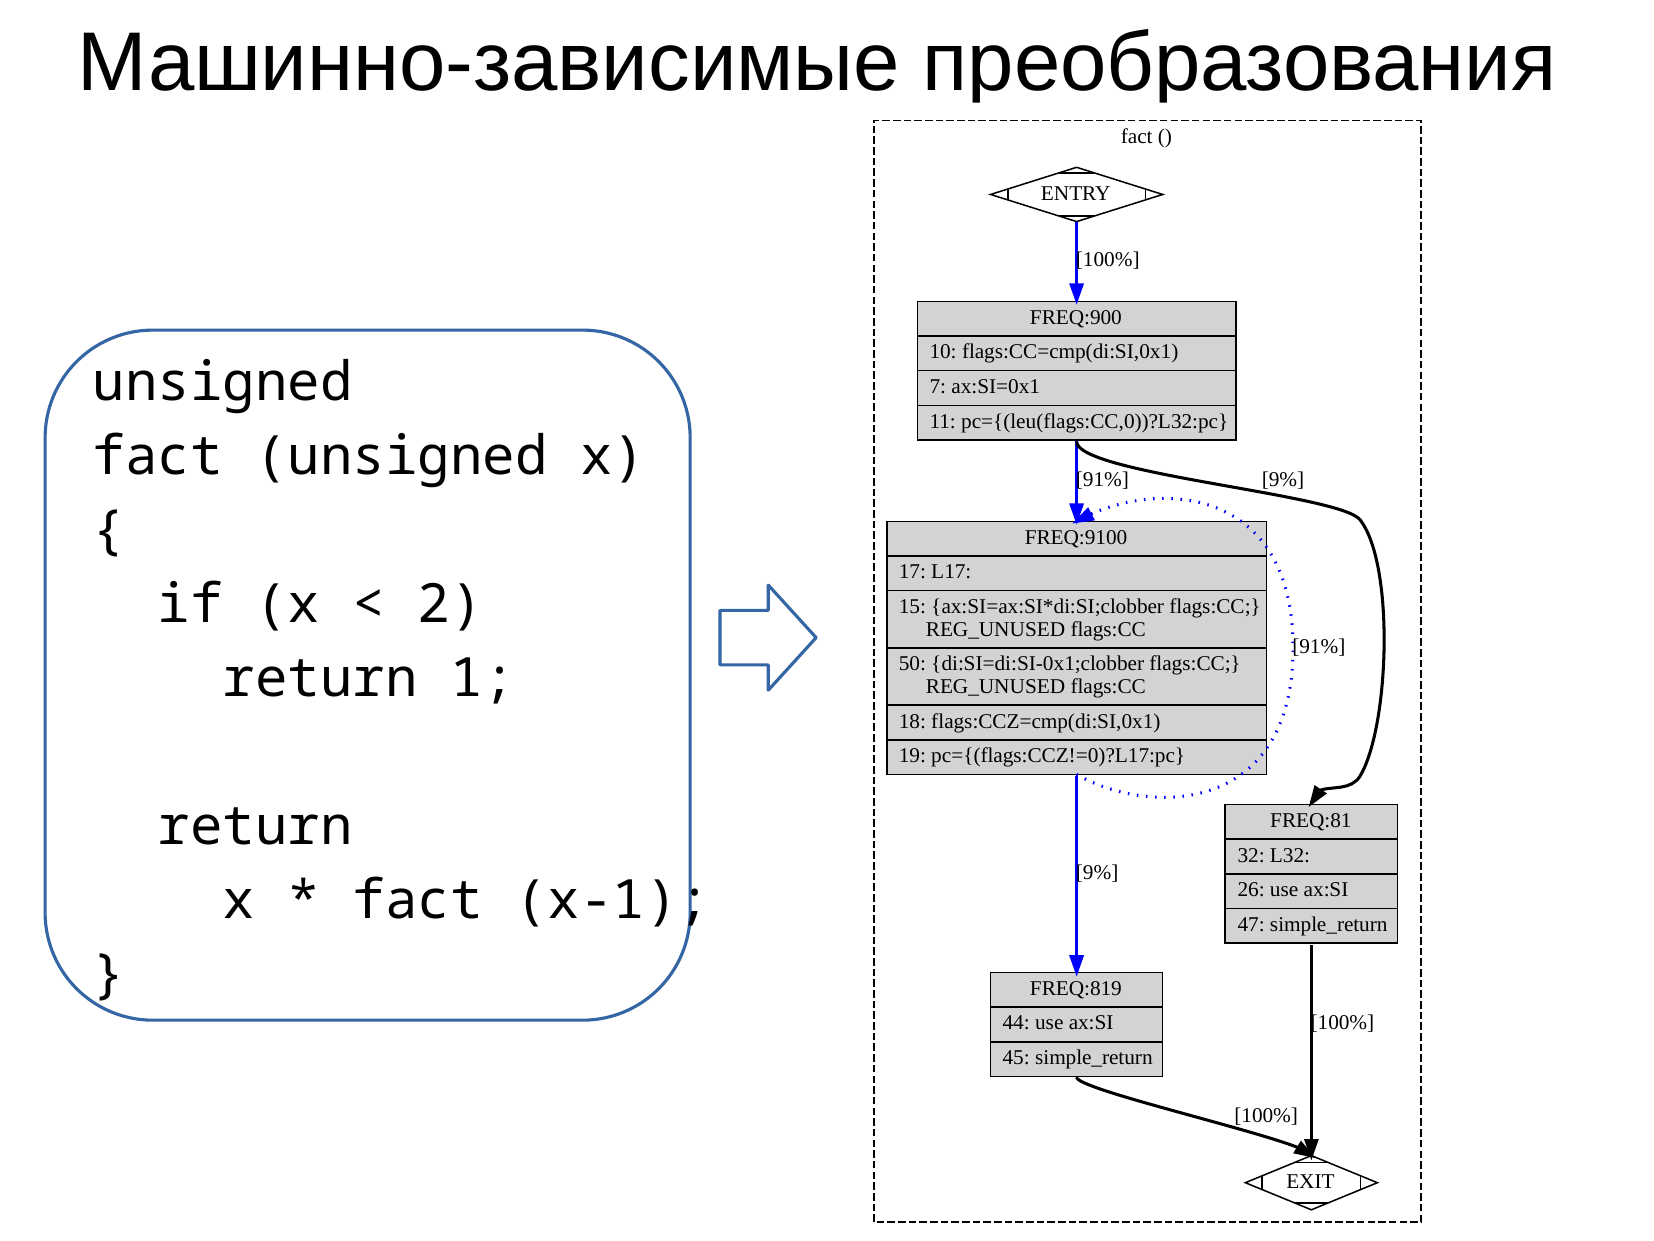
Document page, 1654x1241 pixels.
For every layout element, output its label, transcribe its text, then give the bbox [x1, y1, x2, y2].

title Машинно-зависимые преобразования [0, 14, 1636, 109]
picture [855, 101, 1441, 1241]
text_box [720, 585, 817, 691]
text_box unsigned fact (unsigned x) { if (x < 2) return 1; return x * fact (x-1); } [45, 330, 691, 1021]
